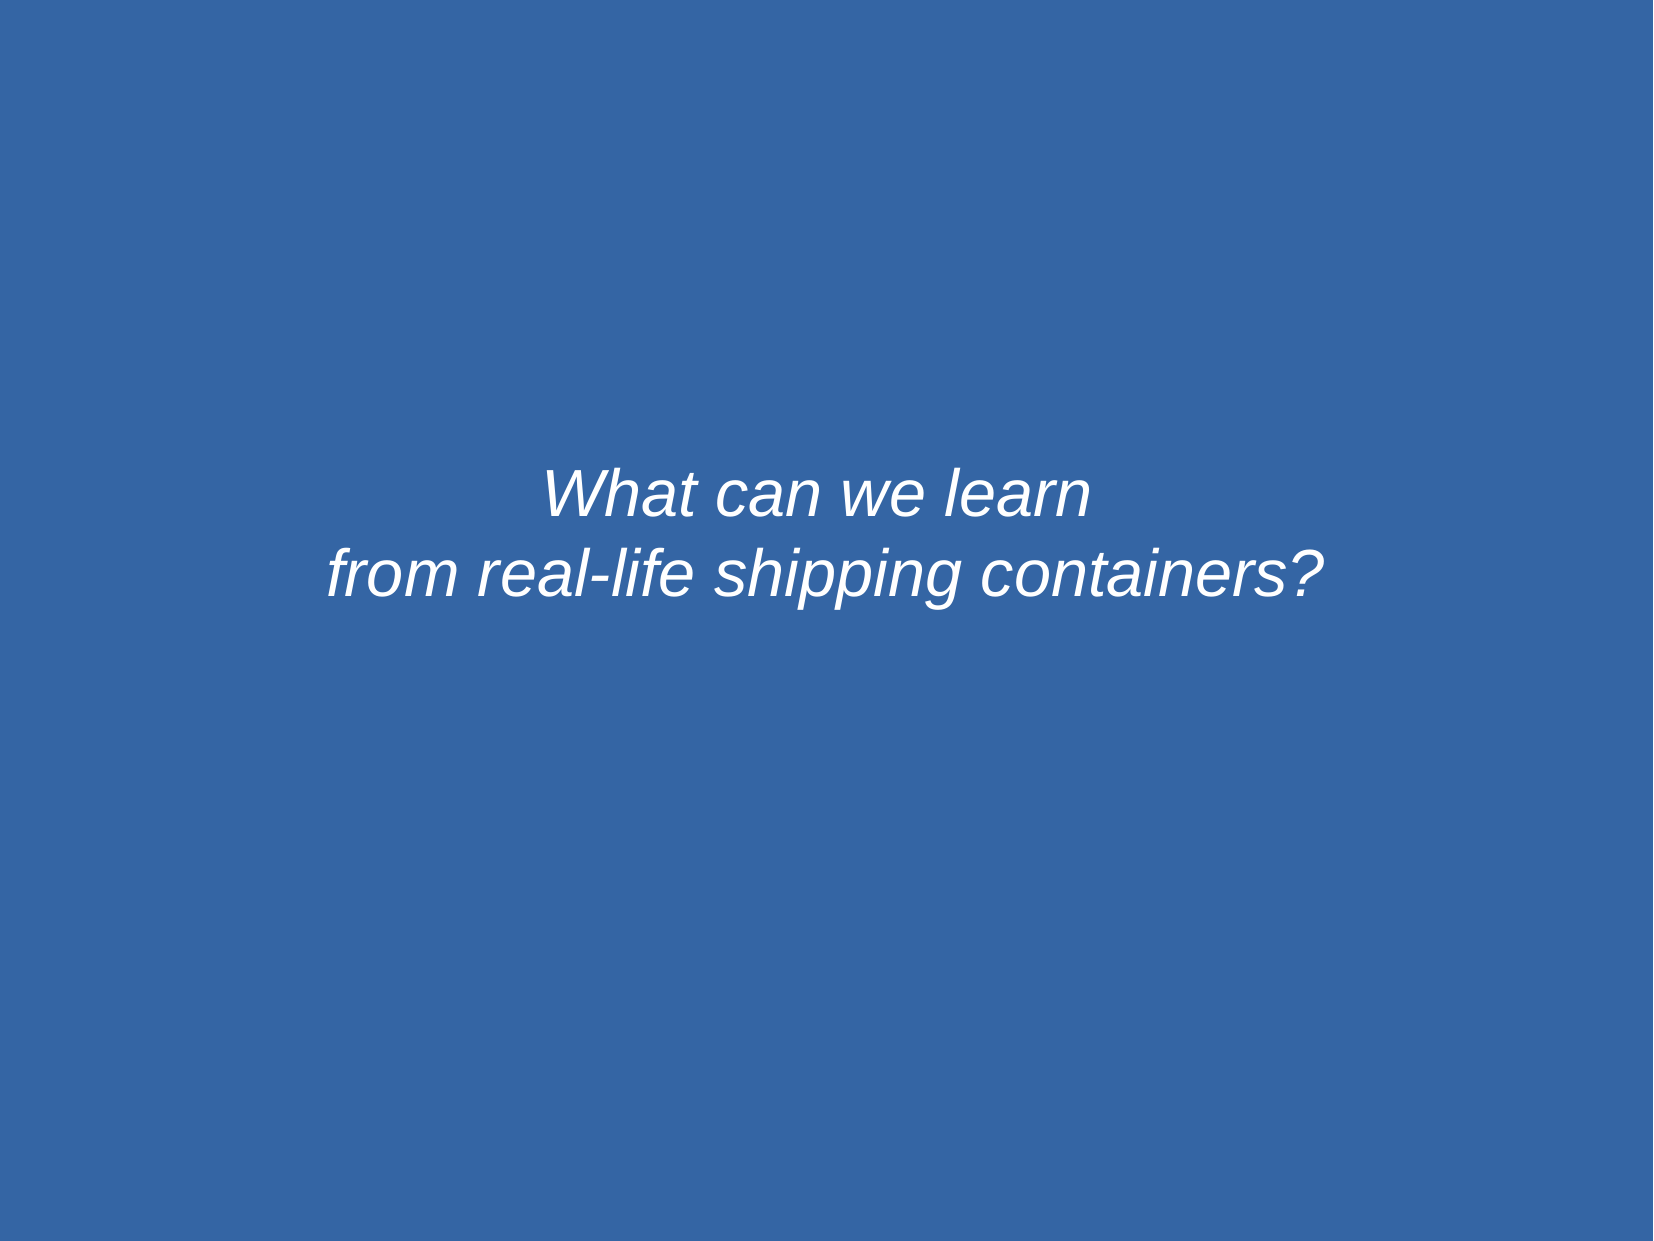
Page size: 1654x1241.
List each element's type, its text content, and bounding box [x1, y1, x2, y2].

text_box What can we learn from real-life shipping containers? [82, 49, 1570, 1010]
